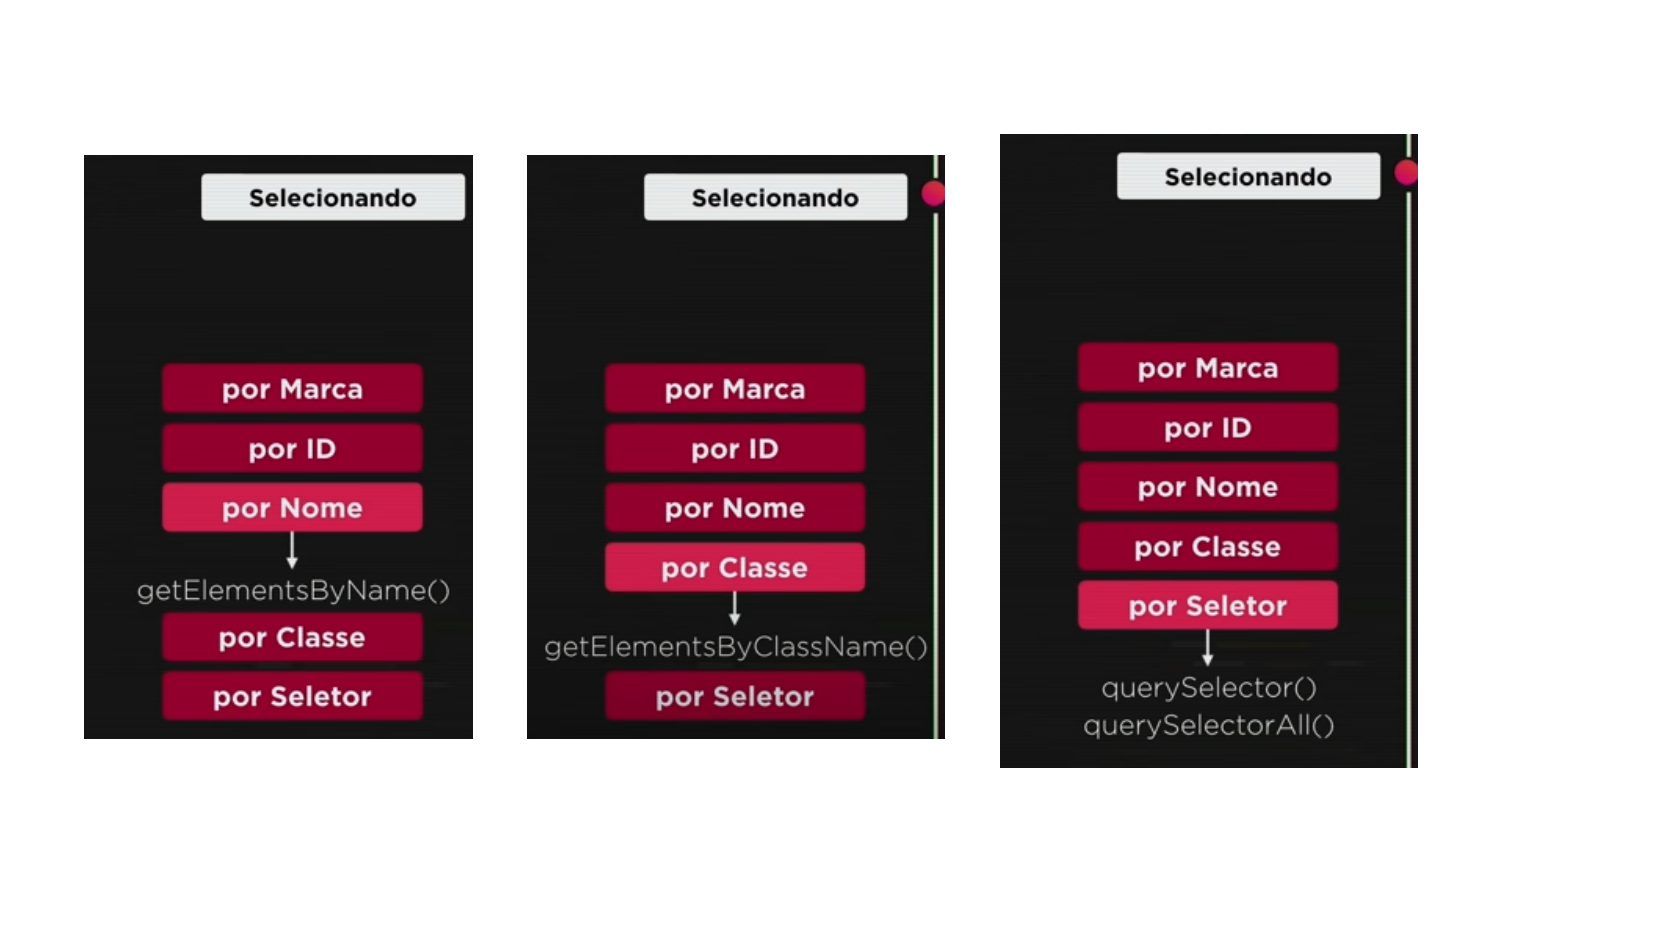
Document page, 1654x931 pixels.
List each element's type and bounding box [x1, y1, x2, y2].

picture [527, 155, 945, 739]
picture [84, 155, 473, 739]
picture [1000, 134, 1418, 768]
